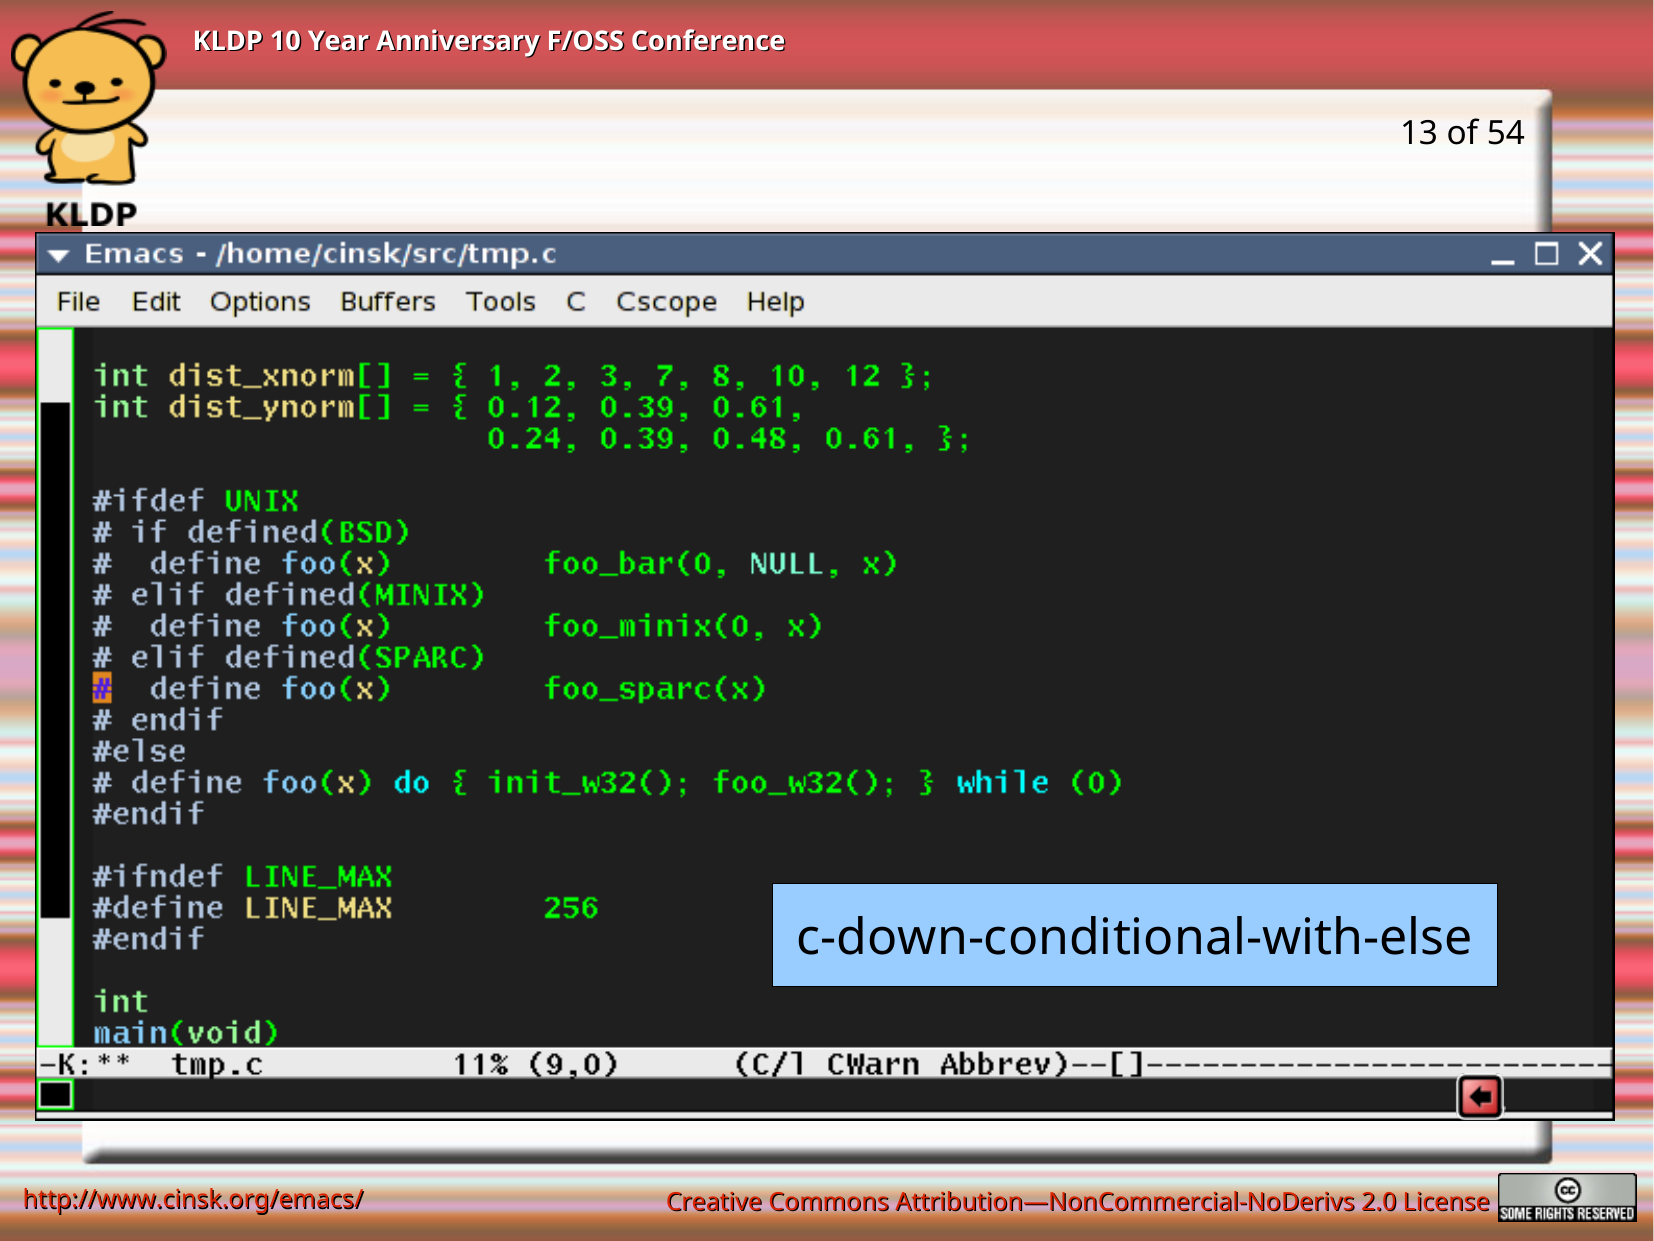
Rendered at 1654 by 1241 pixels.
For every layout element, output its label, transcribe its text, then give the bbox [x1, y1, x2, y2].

text_box c-down-conditional-with-else [772, 883, 1498, 987]
picture [0, 0, 1654, 1241]
